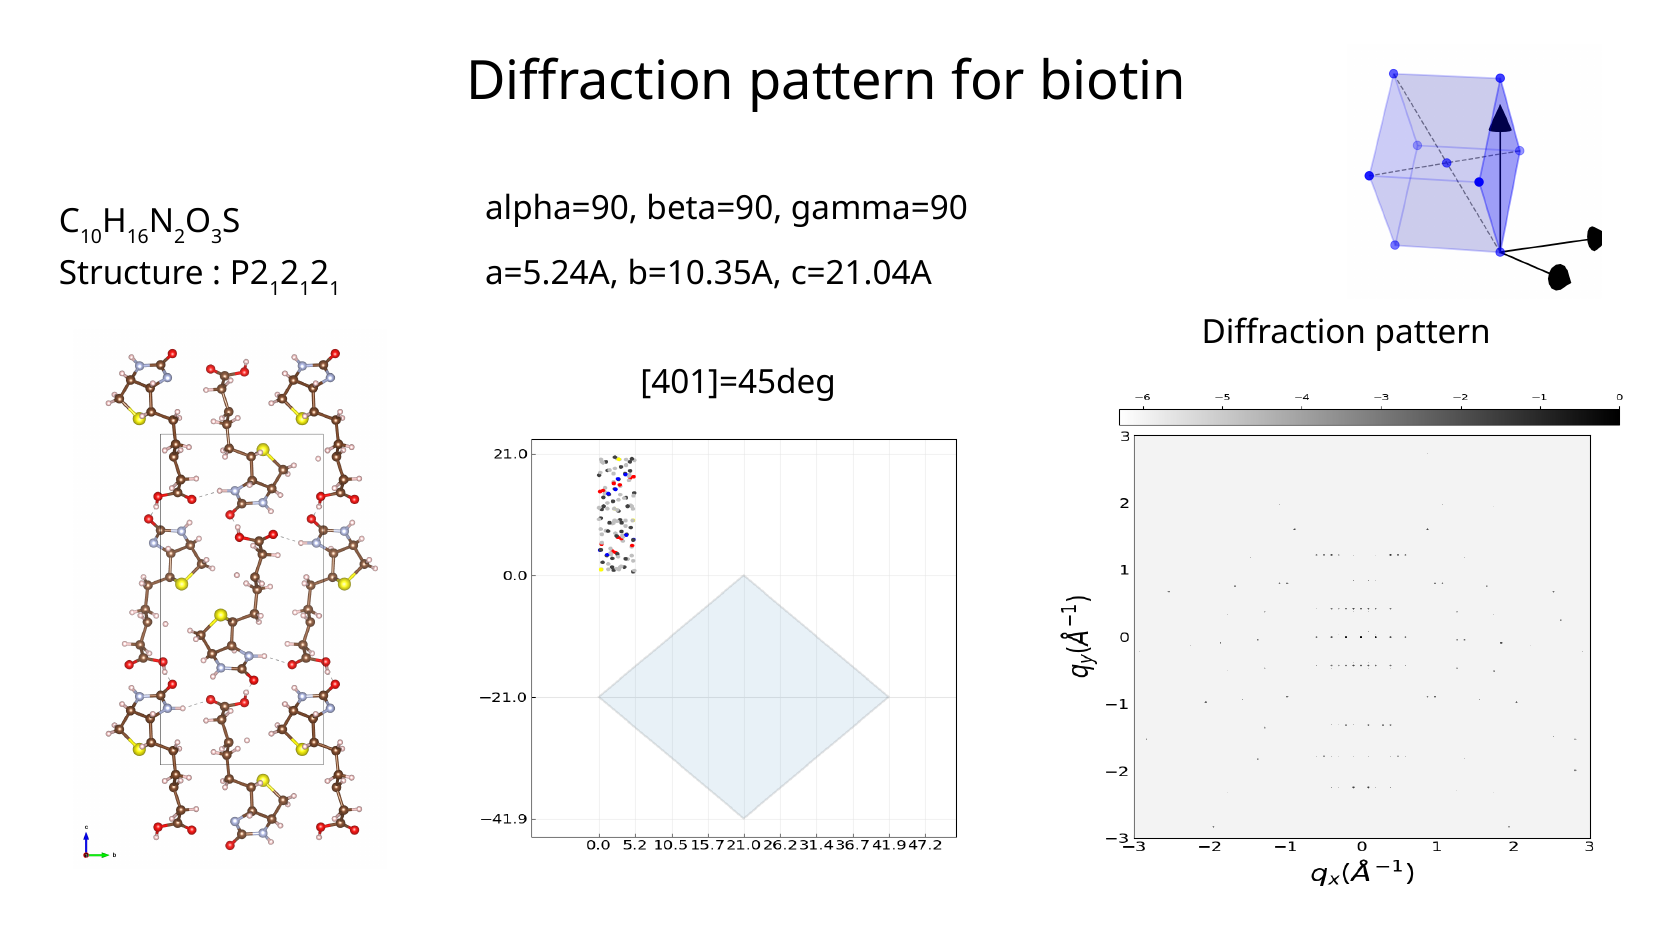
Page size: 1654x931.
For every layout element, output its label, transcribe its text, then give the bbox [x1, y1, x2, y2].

picture [463, 422, 1010, 872]
picture [1060, 372, 1648, 895]
picture [73, 329, 387, 869]
title C10H16N2O3S Structure : P212121 [59, 197, 467, 301]
picture [1347, 44, 1602, 299]
text_box a=5.24A, b=10.35A, c=21.04A [470, 257, 1050, 307]
title Diffraction pattern for biotin [0, 0, 1654, 160]
text_box alpha=90, beta=90, gamma=90 [470, 176, 1087, 257]
title Diffraction pattern [1151, 280, 1542, 381]
title [401]=45deg [596, 354, 880, 408]
